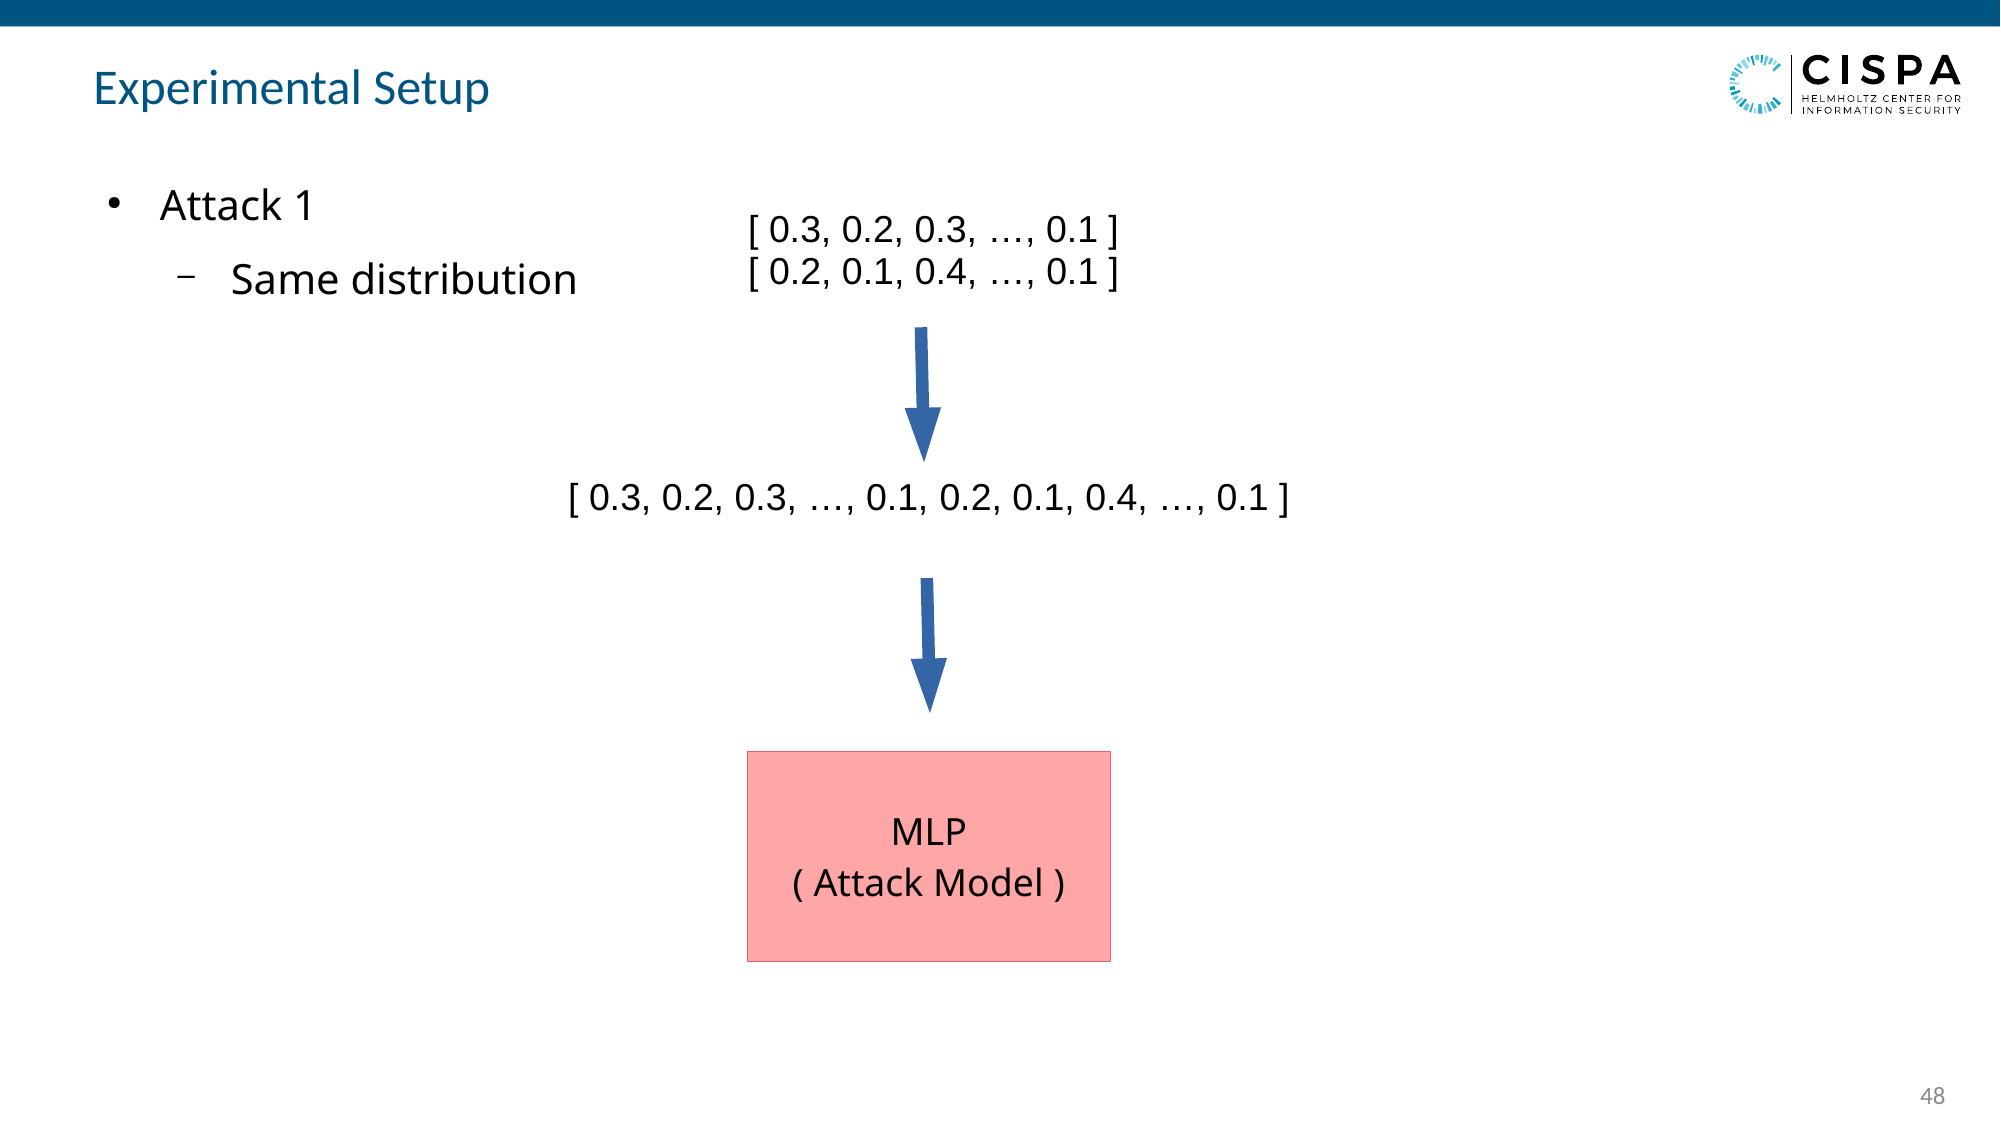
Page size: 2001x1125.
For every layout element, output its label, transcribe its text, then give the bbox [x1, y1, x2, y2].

text_box MLP ( Attack Model ) [747, 751, 1111, 962]
title Experimental Setup [78, 38, 1699, 131]
text_box [ 0.3, 0.2, 0.3, …, 0.1, 0.2, 0.1, 0.4, …, 0.1 ] [553, 469, 1306, 527]
text_box [ 0.3, 0.2, 0.3, …, 0.1 ] [ 0.2, 0.1, 0.4, …, 0.1 ] [733, 201, 1486, 300]
list Attack 1 Same distribution [78, 173, 1922, 1027]
slide_number <number> [1870, 1065, 1961, 1125]
